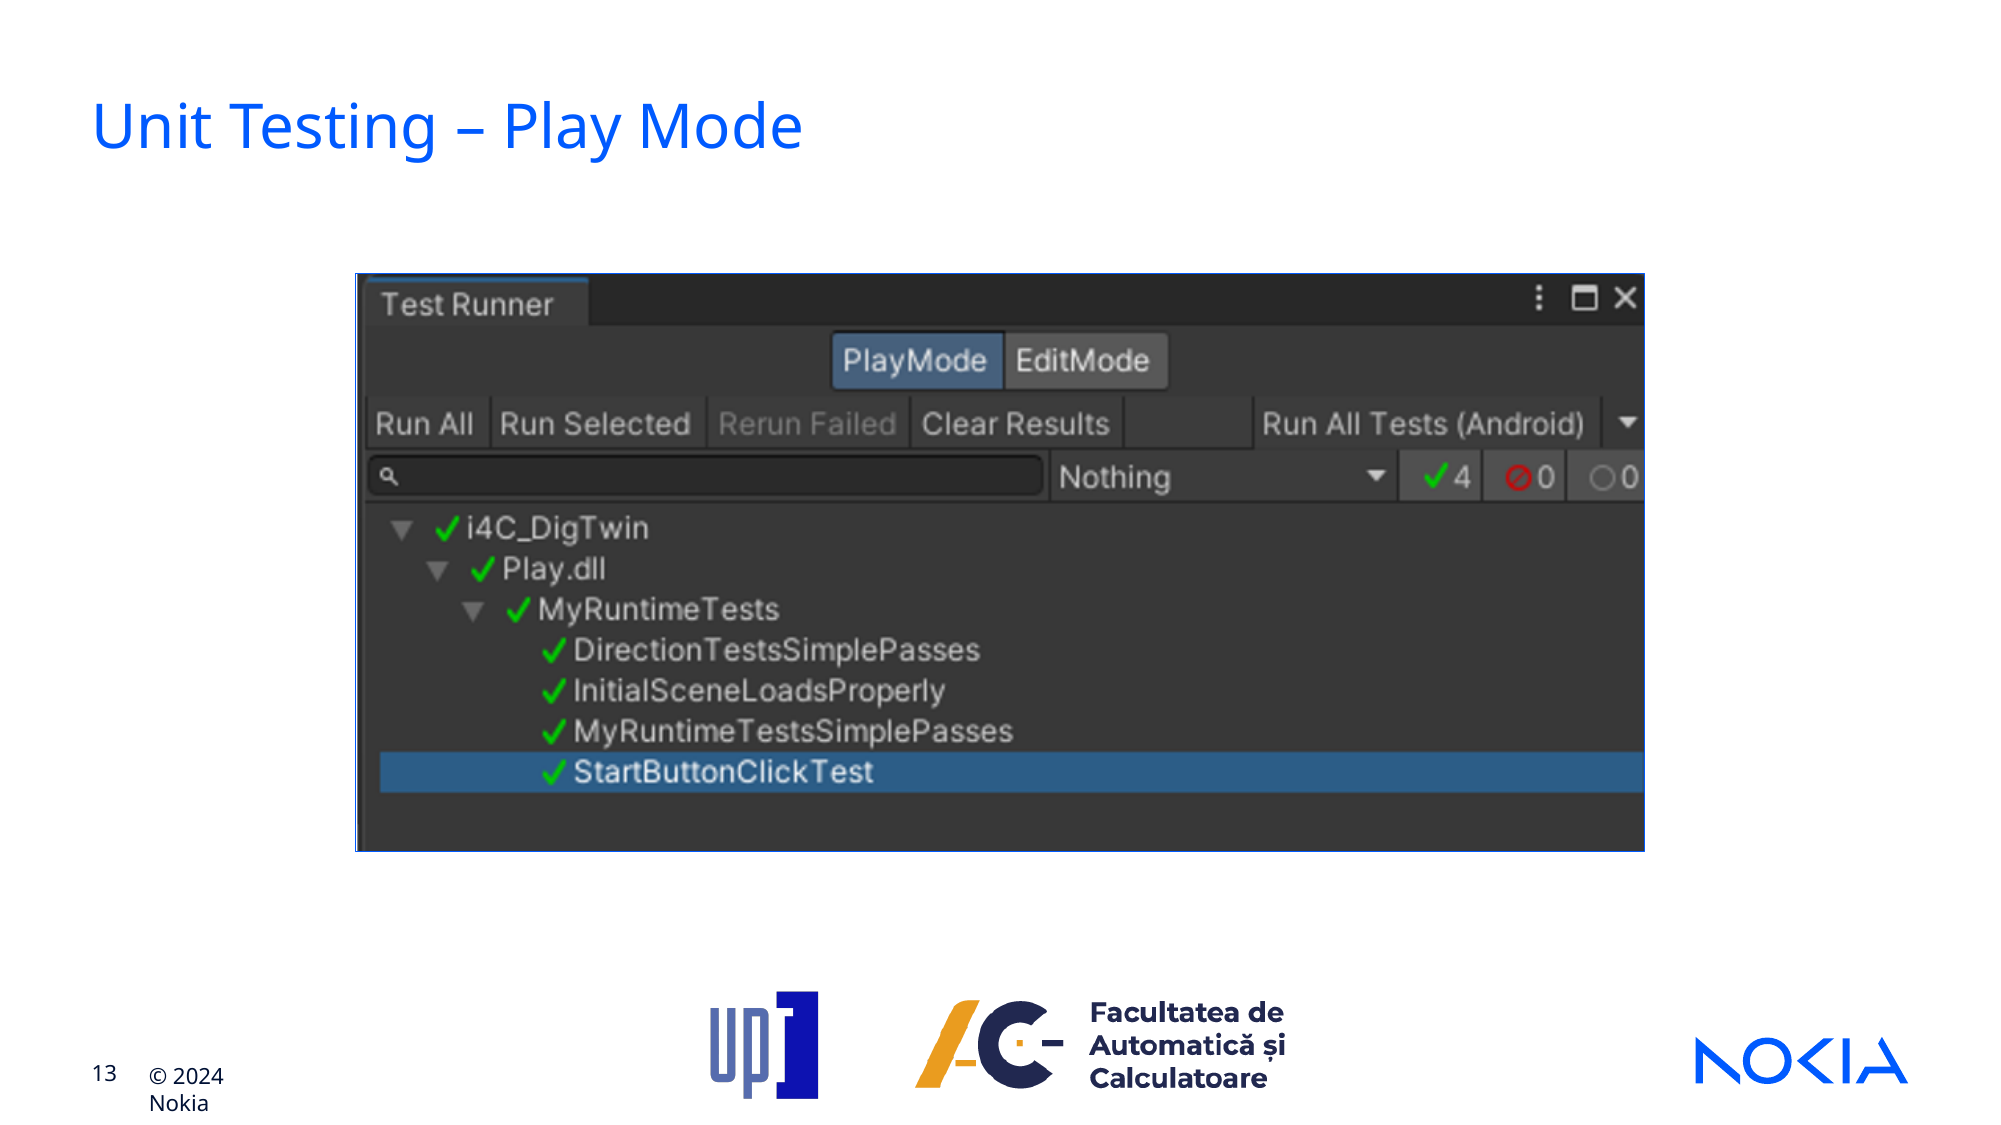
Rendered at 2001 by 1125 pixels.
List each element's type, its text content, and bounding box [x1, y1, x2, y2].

list Unit Testing – Play Mode [91, 86, 1909, 162]
picture [356, 274, 1644, 851]
